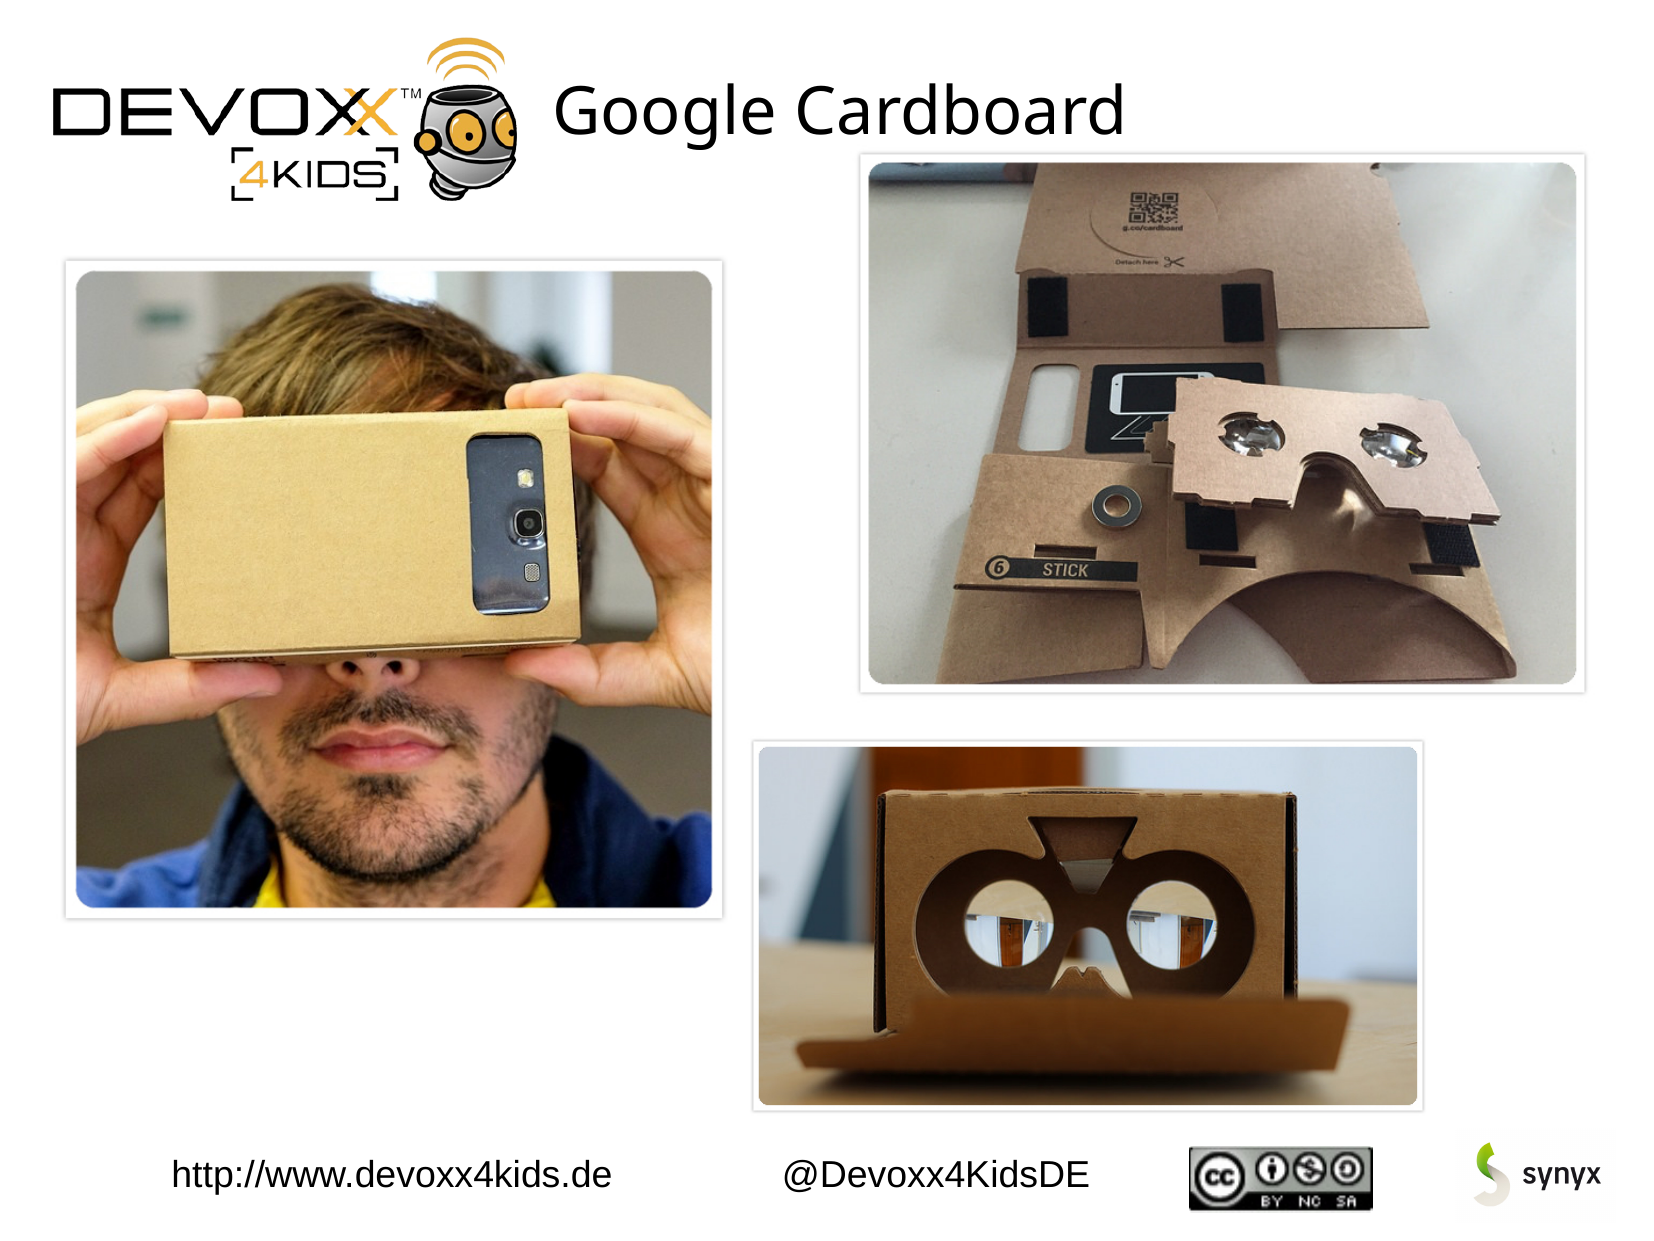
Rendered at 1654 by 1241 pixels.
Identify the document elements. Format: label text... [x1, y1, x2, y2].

picture [1455, 1128, 1616, 1223]
picture [53, 248, 735, 931]
picture [850, 144, 1595, 703]
picture [746, 734, 1430, 1118]
title Google Cardboard [537, 60, 1595, 302]
picture [53, 37, 517, 201]
picture [1189, 1146, 1373, 1213]
